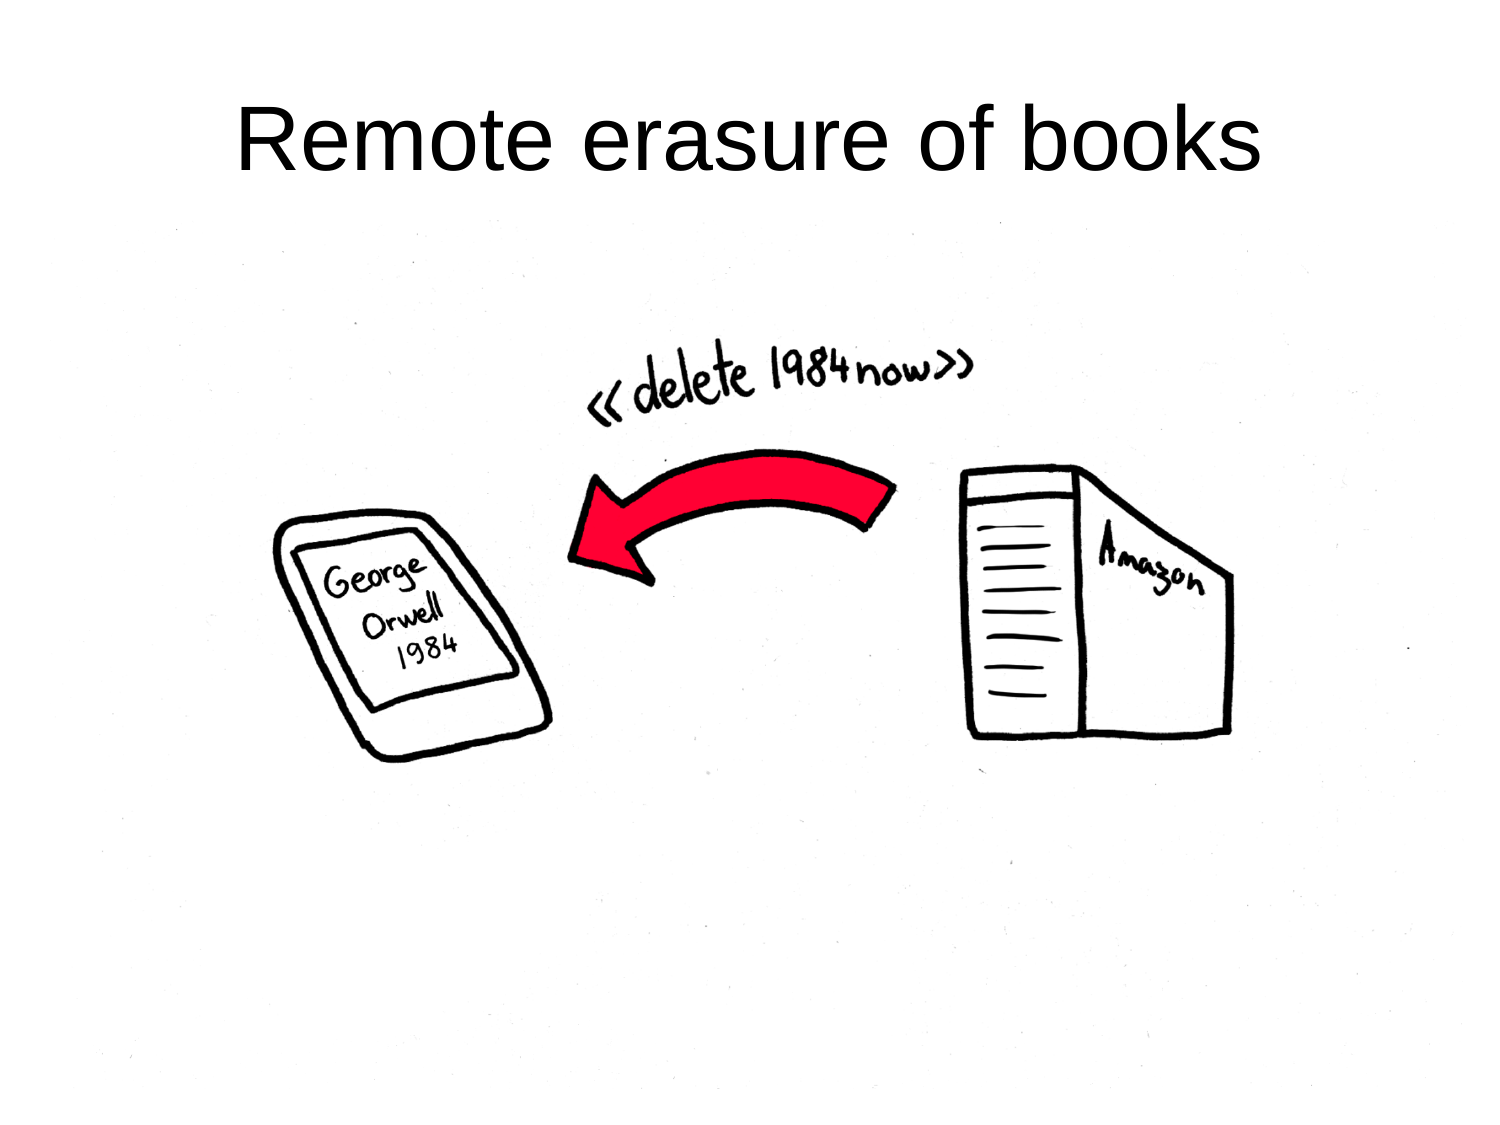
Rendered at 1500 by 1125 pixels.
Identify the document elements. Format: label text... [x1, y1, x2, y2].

title Remote erasure of books [75, 45, 1426, 233]
picture [48, 220, 1467, 1089]
